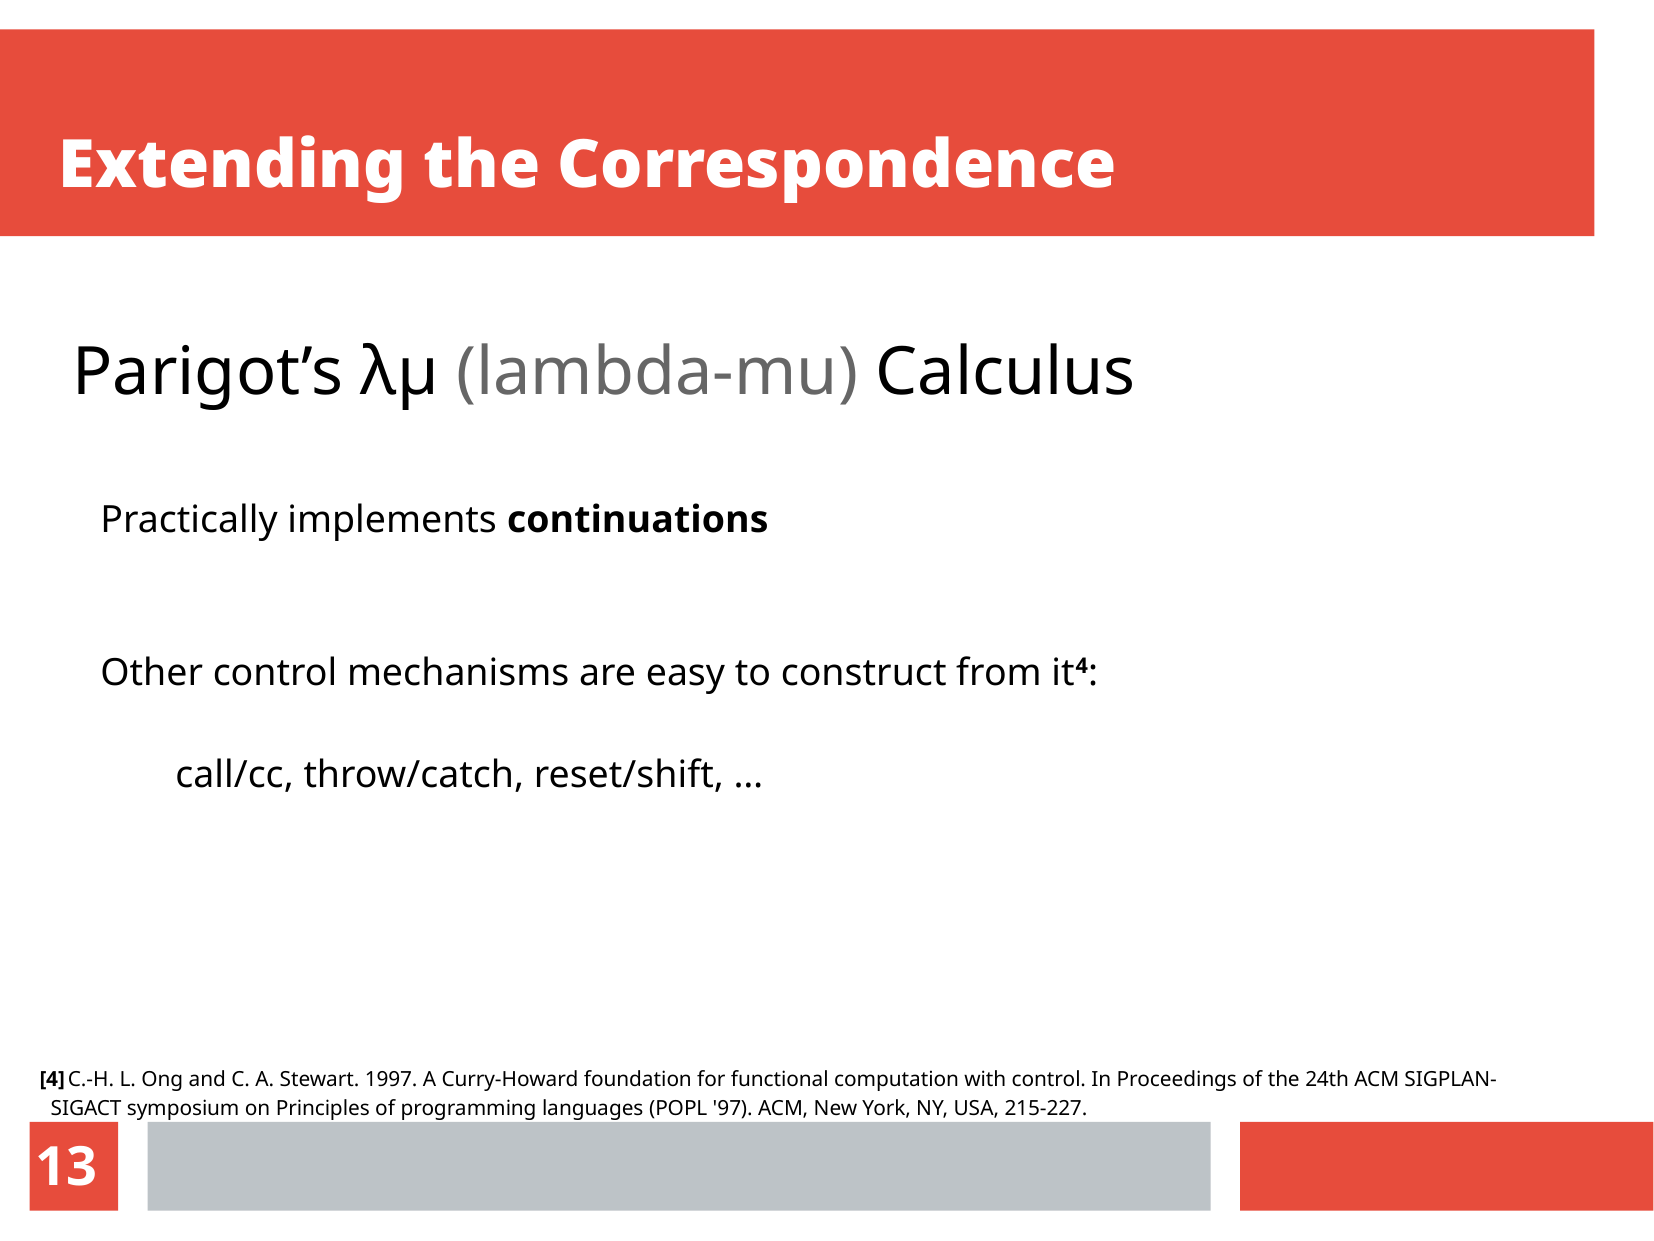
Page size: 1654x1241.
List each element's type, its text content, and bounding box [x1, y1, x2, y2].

title Extending the Correspondence [59, 58, 1595, 207]
text_box Parigot’s λμ (lambda-mu) Calculus [57, 315, 1237, 409]
text_box [4] C.-H. L. Ong and C. A. Stewart. 1997. A Curry-Howard foundation for functional computation with control. In Proceedings of the 24th ACM SIGPLAN- SIGACT symposium on Principles of programming languages (POPL '97). ACM, New York, NY, USA, 215-227. [24, 1057, 1623, 1121]
text_box 13 [20, 1119, 254, 1210]
text_box Practically implements continuations Other control mechanisms are easy to construct from it4: call/cc, throw/catch, reset/shift, … [85, 485, 1187, 762]
